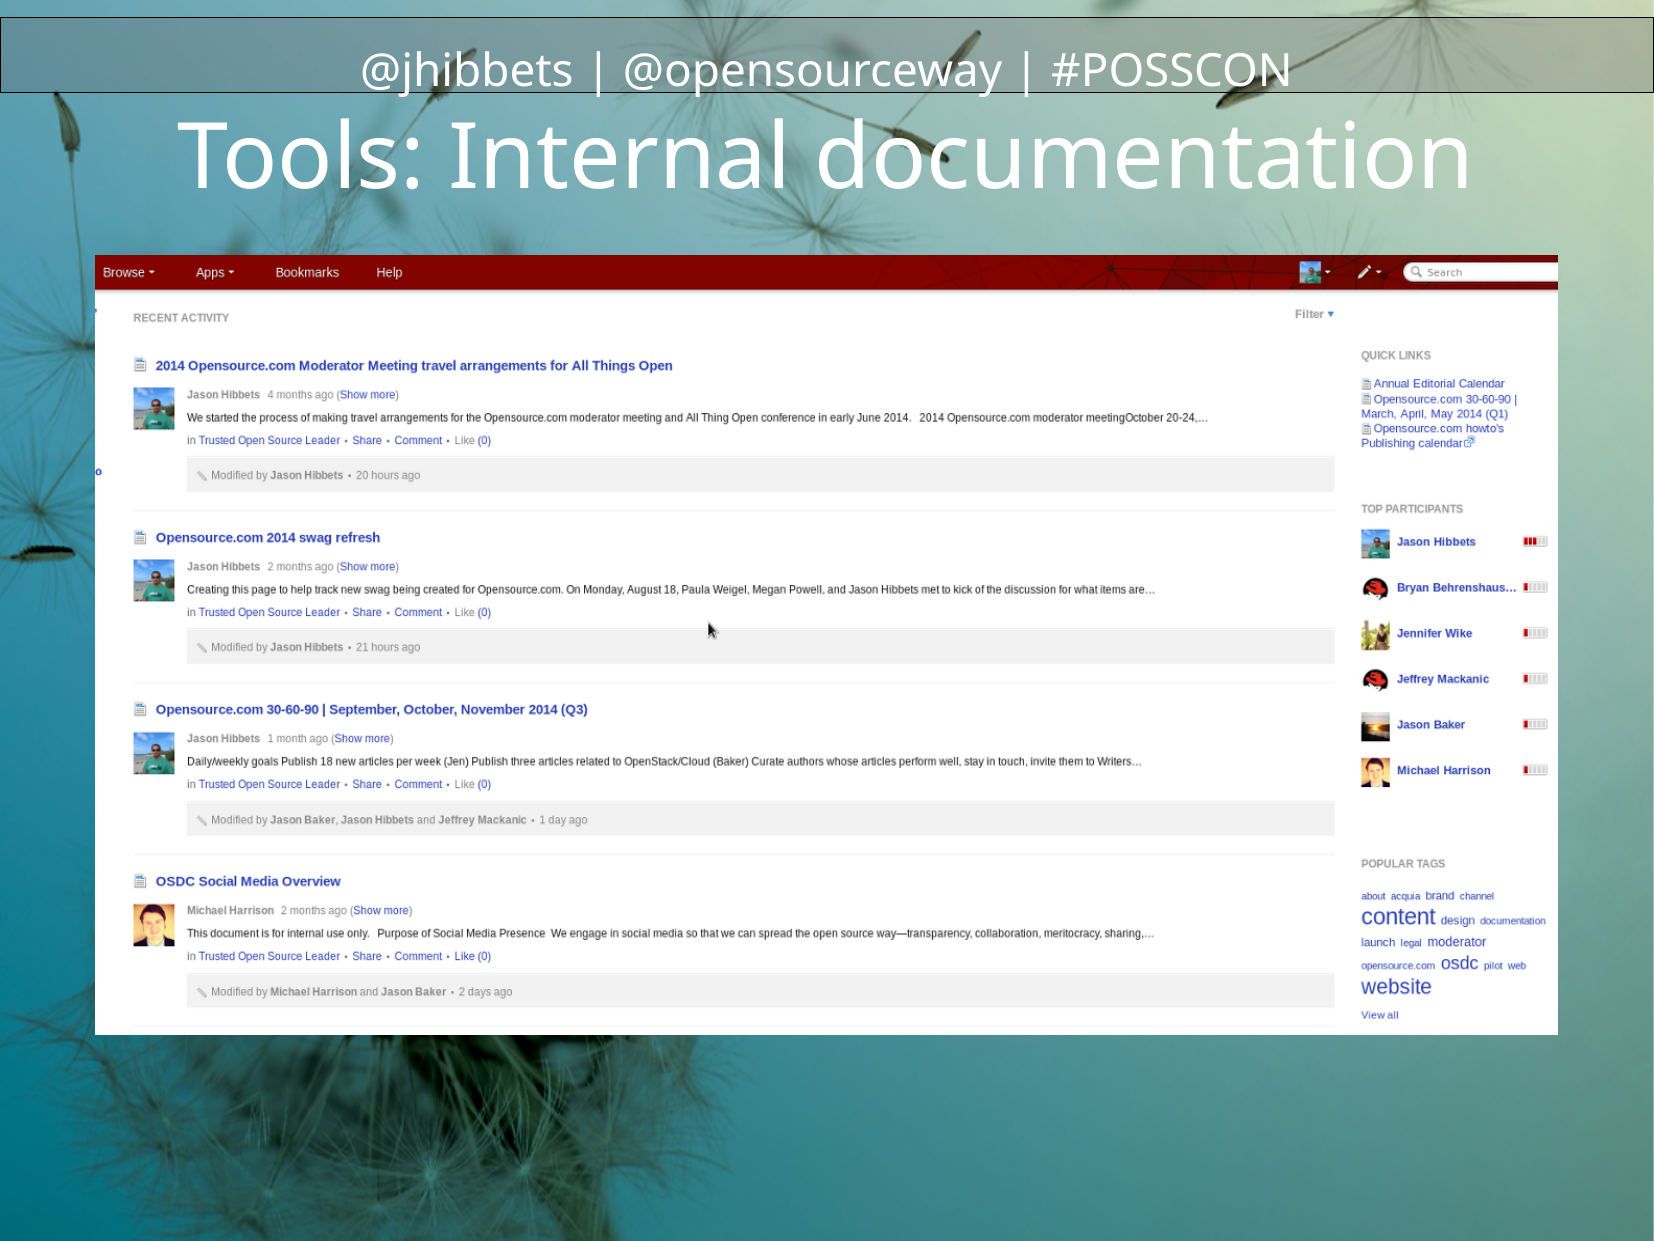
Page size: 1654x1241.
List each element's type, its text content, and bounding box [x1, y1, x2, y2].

picture [0, 93, 1654, 1241]
title Tools: Internal documentation [82, 49, 1571, 257]
picture [0, 0, 1654, 17]
